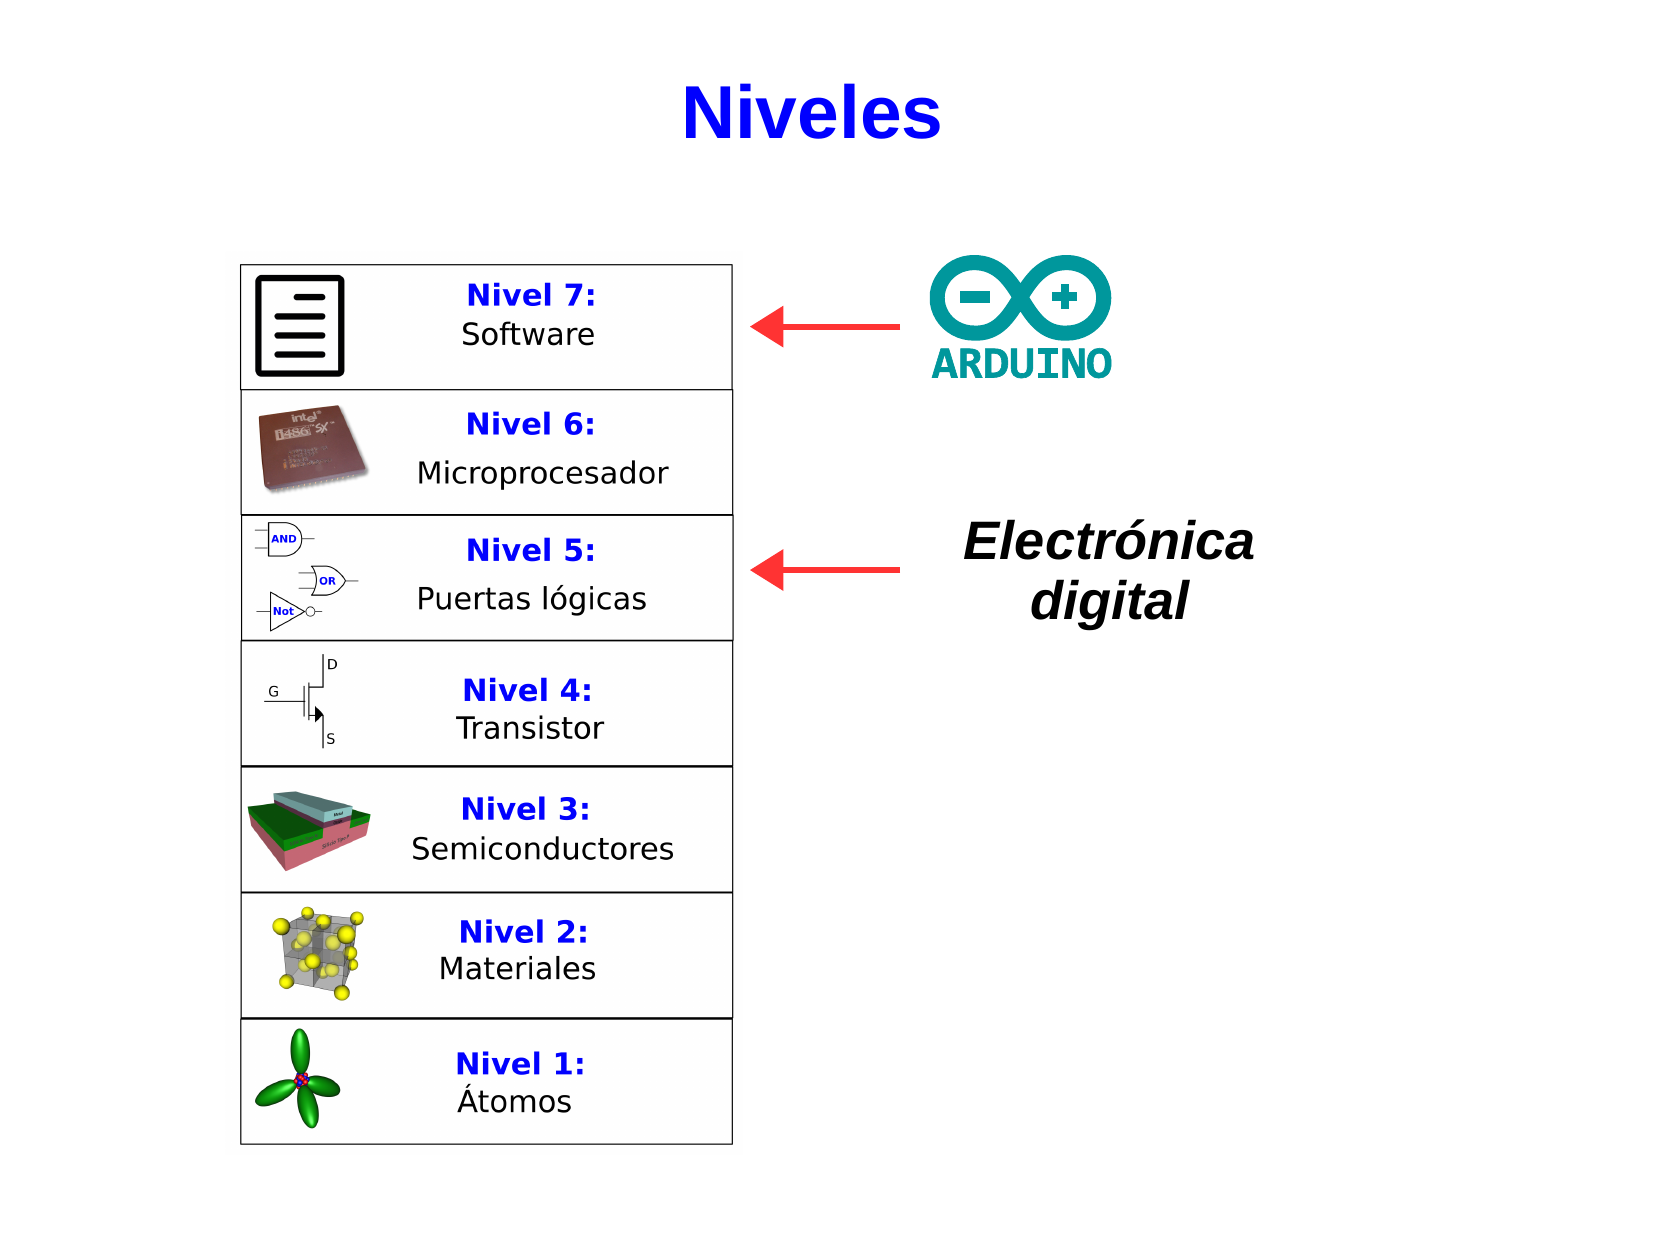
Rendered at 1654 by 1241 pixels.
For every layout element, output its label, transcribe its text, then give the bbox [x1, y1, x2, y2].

text_box Electrónica digital [930, 510, 1291, 632]
picture [930, 255, 1112, 379]
text_box Niveles [64, 60, 1561, 166]
picture [225, 251, 743, 1156]
